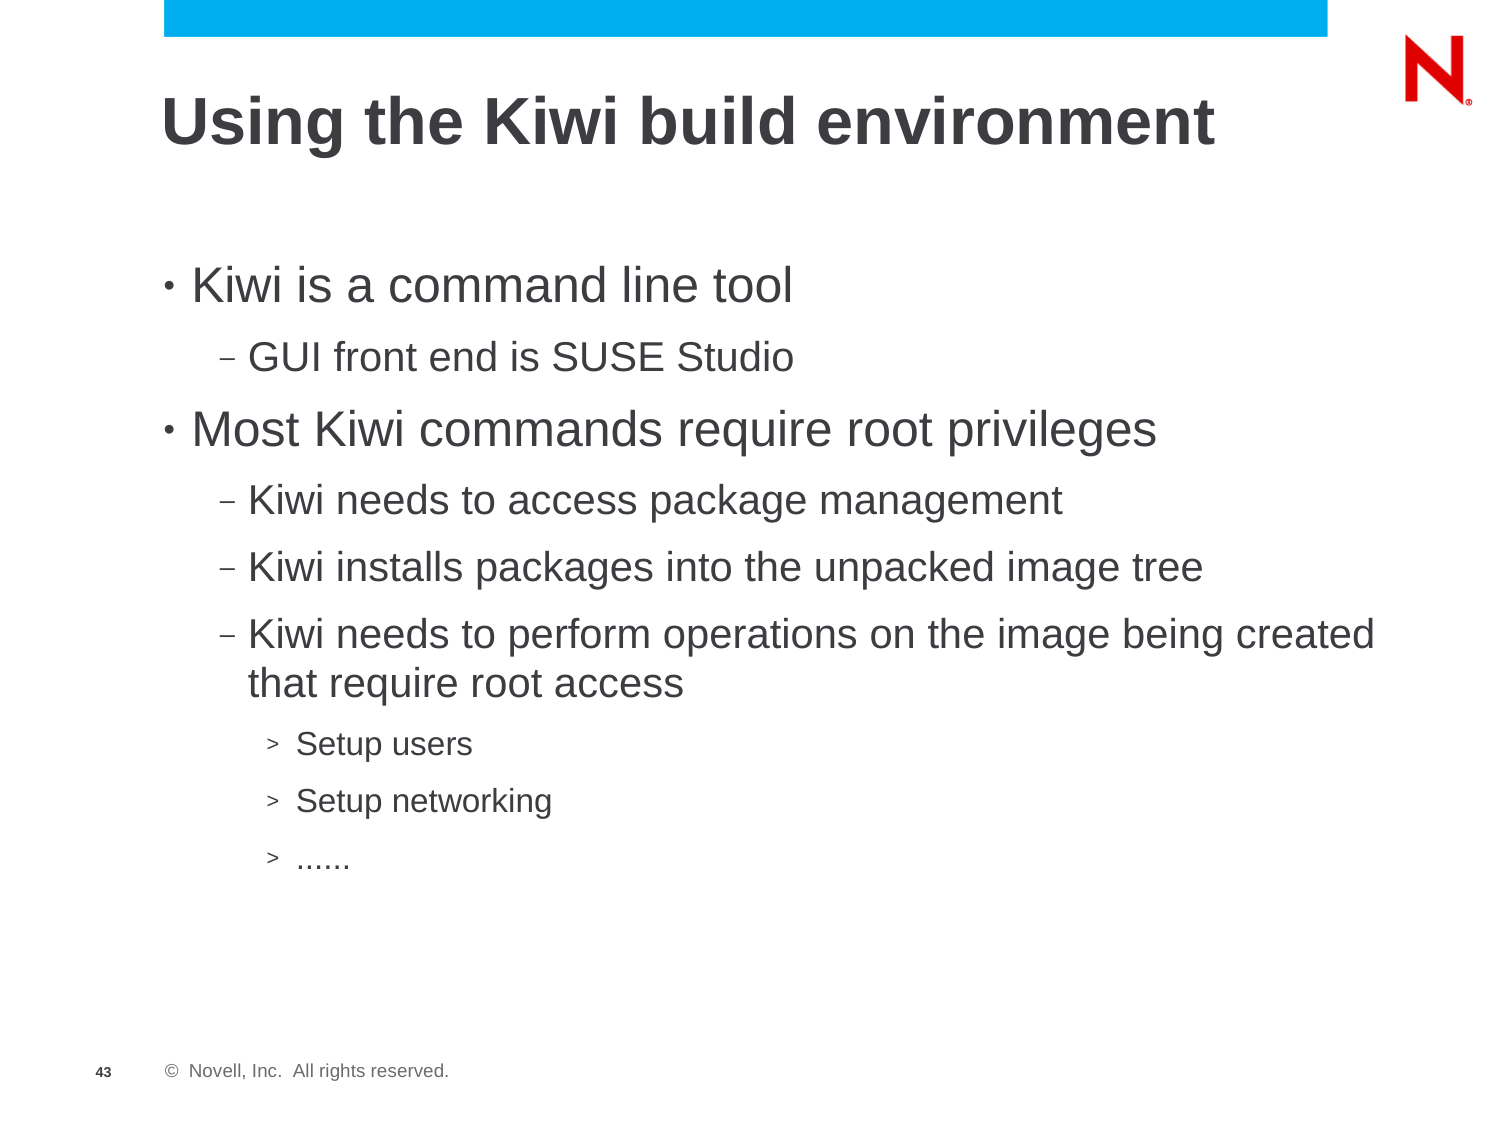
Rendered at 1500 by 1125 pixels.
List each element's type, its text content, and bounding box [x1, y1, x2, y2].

picture [1403, 32, 1473, 107]
list Kiwi is a command line tool GUI front end is SUSE Studio Most Kiwi commands require root privileges Kiwi needs to access package management Kiwi installs packages into the unpacked image tree Kiwi needs to perform operations on the image being created that require root access Setup users Setup networking ...... [163, 254, 1404, 986]
title Using the Kiwi build environment [161, 41, 1383, 205]
